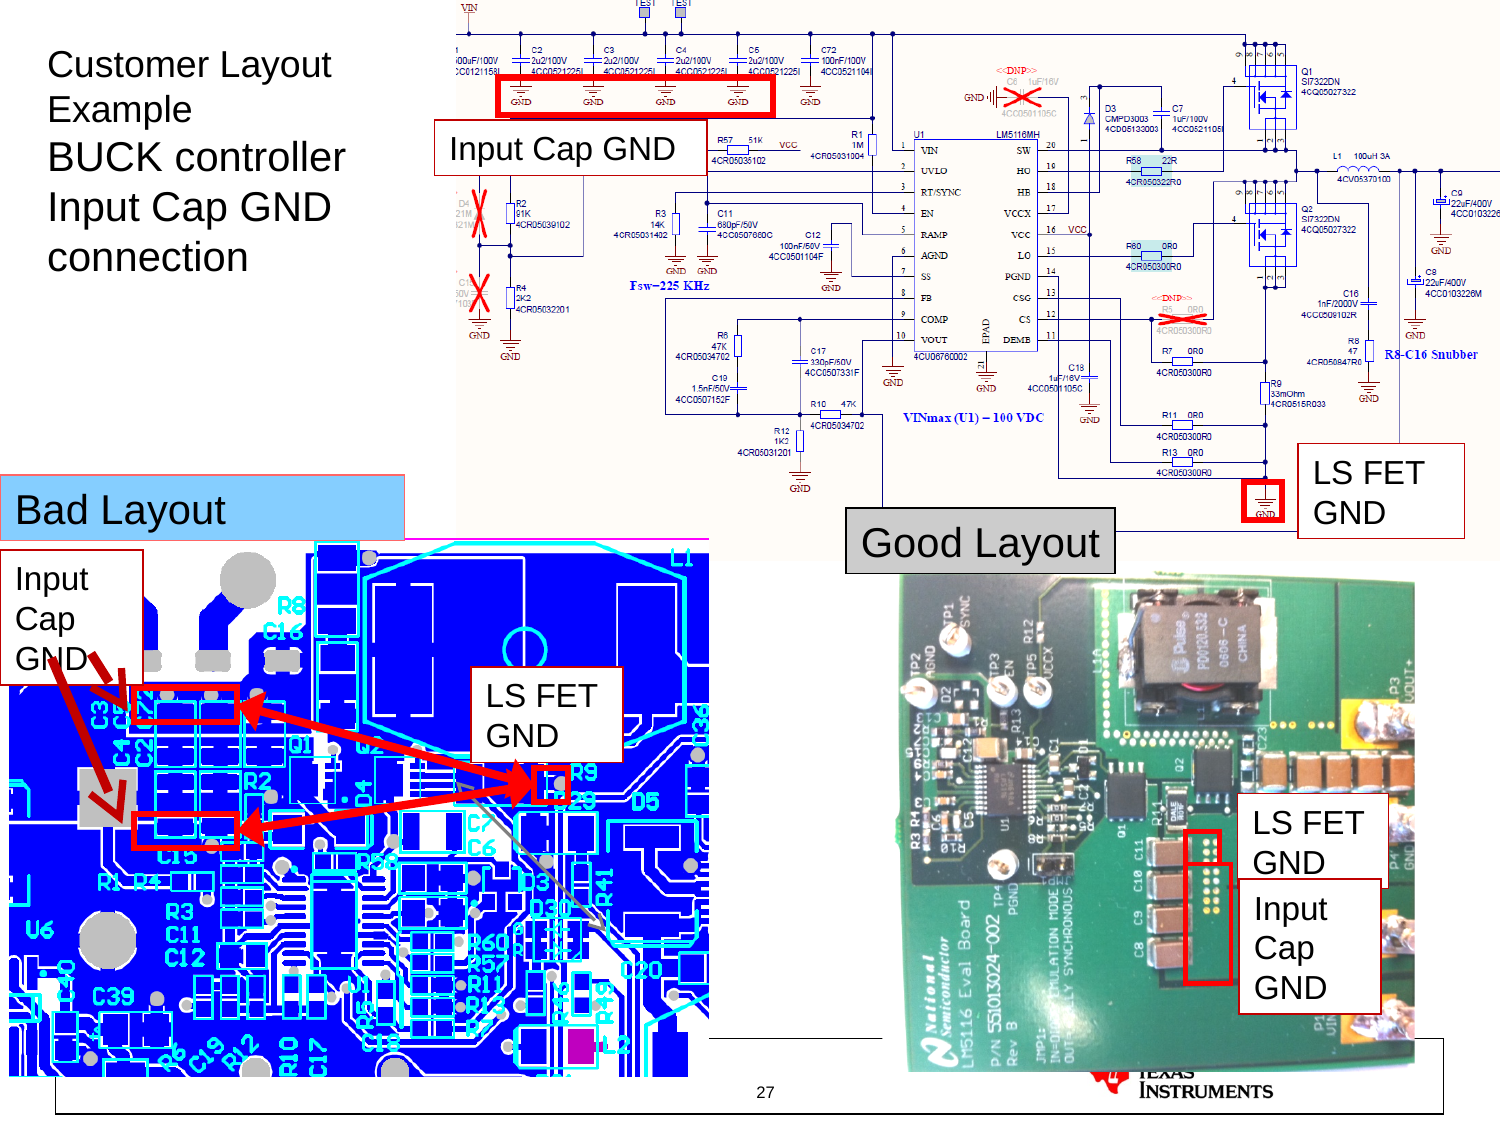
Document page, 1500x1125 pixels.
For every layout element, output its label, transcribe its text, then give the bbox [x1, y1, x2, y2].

text_box Bad Layout [0, 474, 405, 541]
text_box LS FET GND [1237, 793, 1389, 889]
text_box LS FET GND [470, 667, 623, 763]
text_box Customer Layout Example BUCK controller Input Cap GND connection [32, 32, 392, 288]
picture [9, 0, 1500, 1077]
picture [99, 686, 119, 697]
text_box Input Cap GND [434, 119, 707, 176]
text_box LS FET GND [1298, 443, 1465, 539]
text_box Good Layout [846, 507, 1116, 574]
picture [127, 686, 131, 702]
picture [882, 562, 1415, 1099]
picture [137, 817, 234, 845]
picture [472, 763, 513, 773]
text_box Input Cap GND [0, 549, 143, 686]
text_box Input Cap GND [1239, 878, 1382, 1015]
text_box <numero> [723, 1073, 790, 1103]
picture [537, 771, 565, 799]
picture [137, 691, 234, 719]
